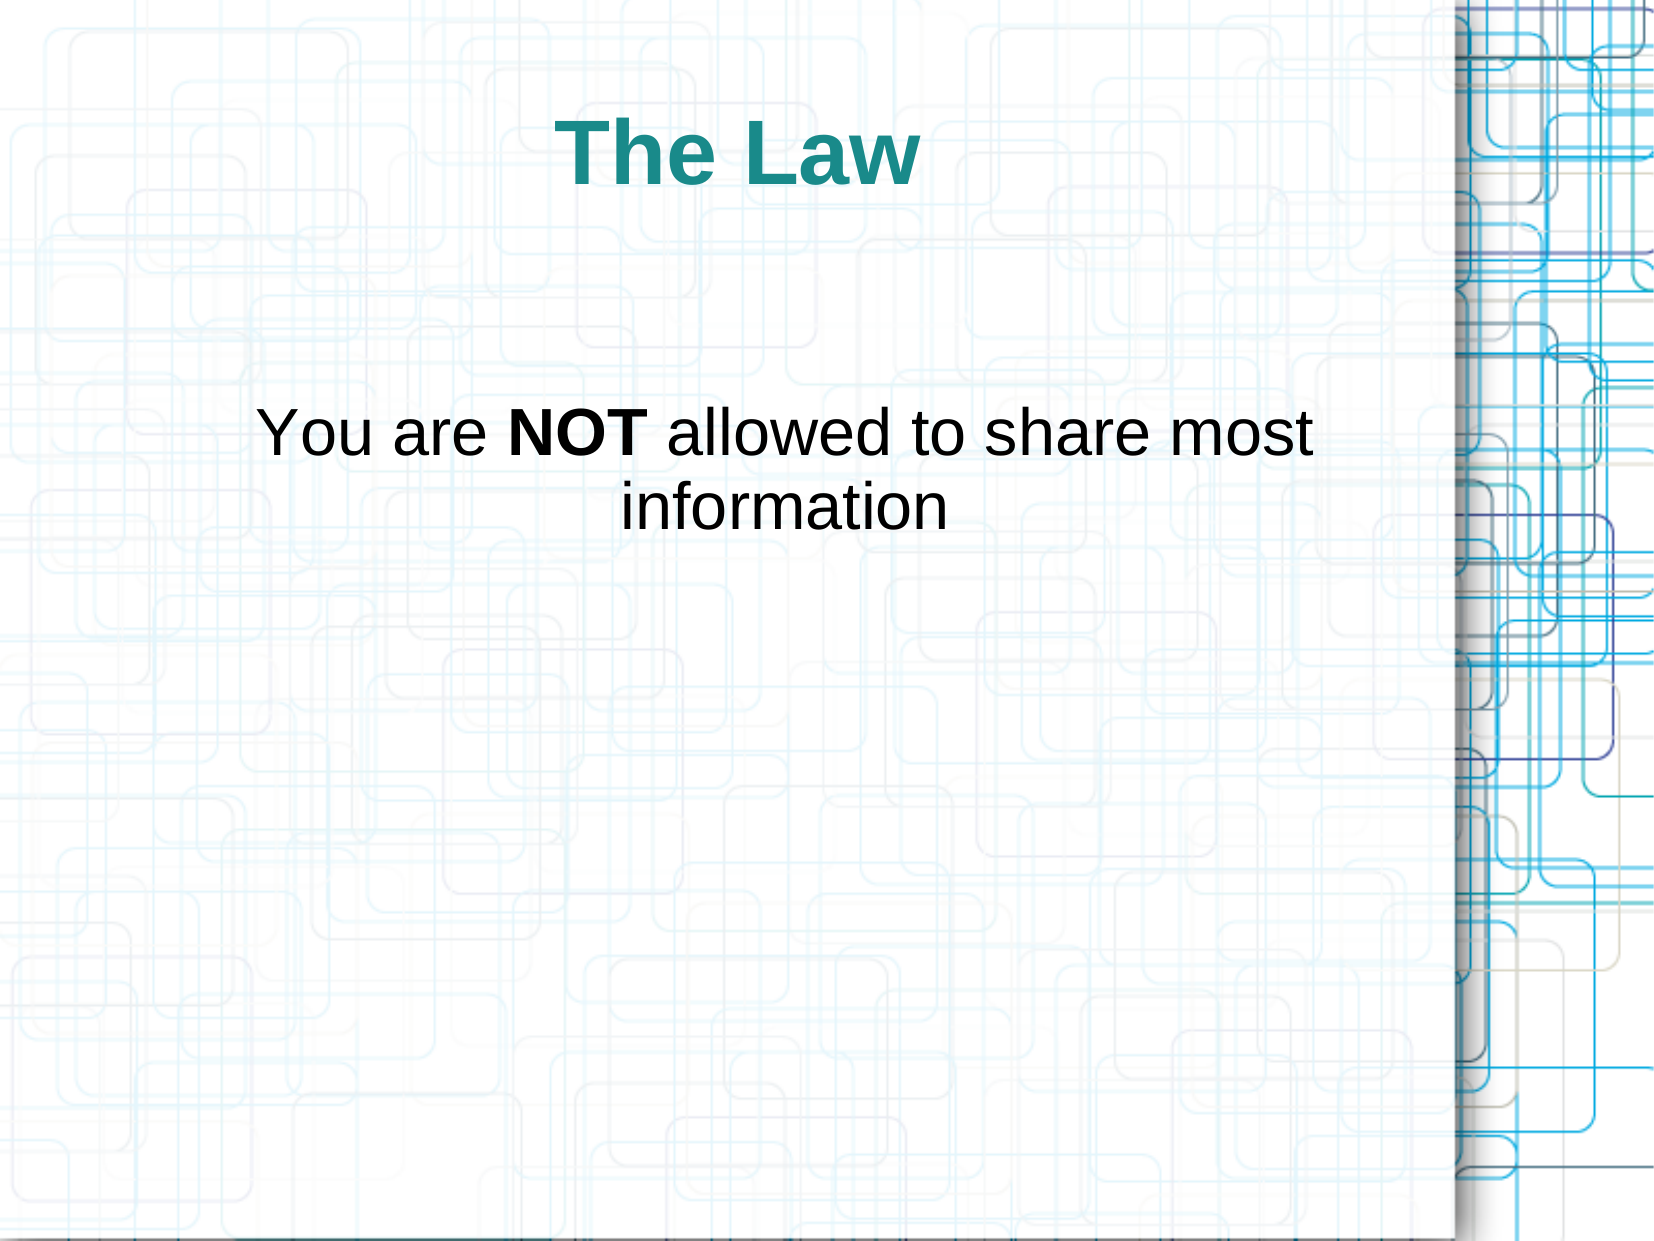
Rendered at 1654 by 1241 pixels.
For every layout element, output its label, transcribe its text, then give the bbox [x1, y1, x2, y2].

picture [0, 0, 1654, 1241]
list You are NOT allowed to share most information [82, 290, 1418, 1010]
title The Law [59, 49, 1418, 257]
